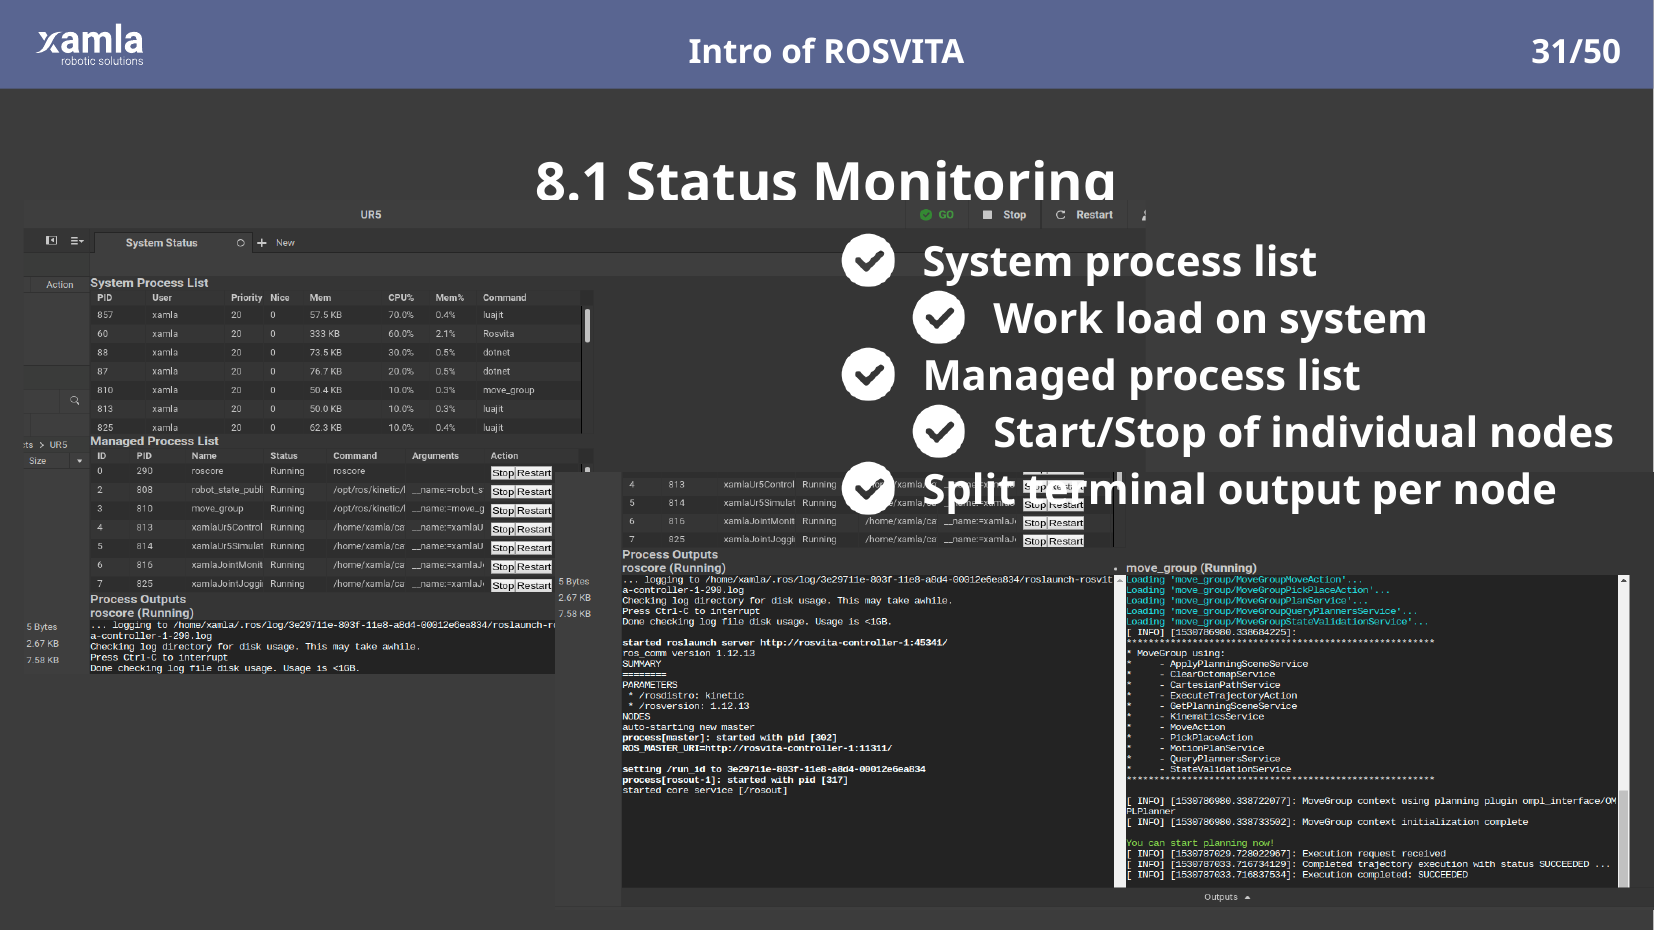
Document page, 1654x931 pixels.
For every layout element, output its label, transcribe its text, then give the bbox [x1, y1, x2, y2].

text_box Intro of ROSVITA [296, 20, 1357, 80]
text_box 8.1 Status Monitoring [188, 135, 1465, 223]
text_box 31/50 [1511, 20, 1636, 80]
picture [23, 200, 1654, 910]
picture [35, 23, 143, 65]
text_box [0, 0, 1654, 89]
text_box System process list Work load on system Managed process list Start/Stop of individual nodes Split terminal output per node [826, 224, 1654, 590]
